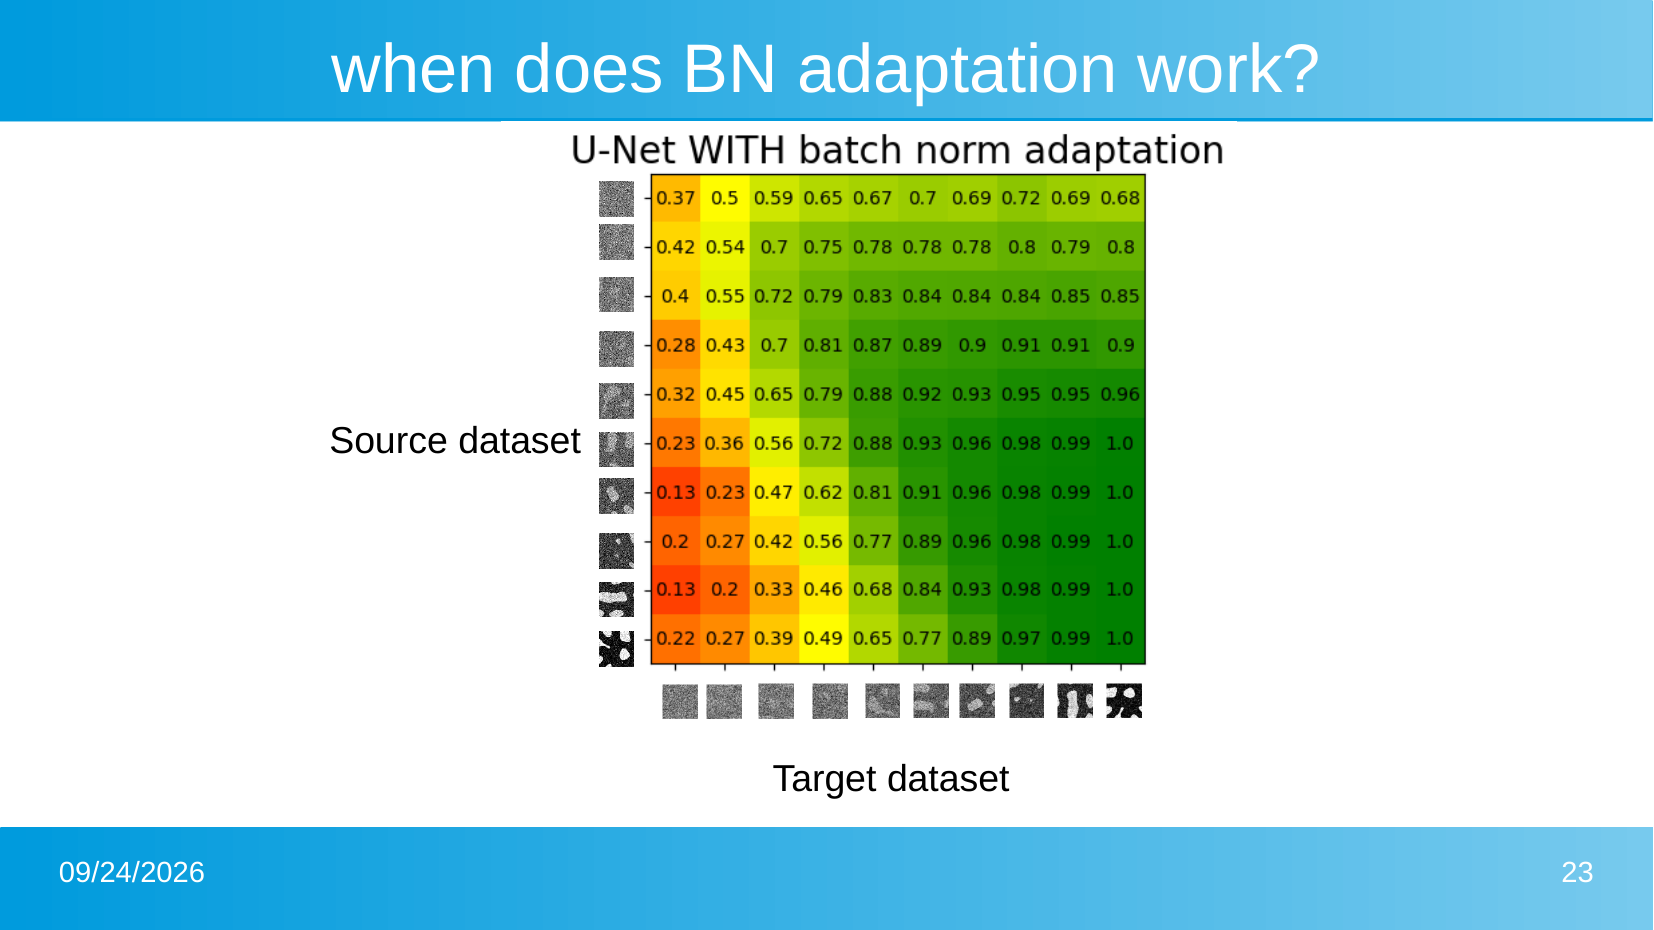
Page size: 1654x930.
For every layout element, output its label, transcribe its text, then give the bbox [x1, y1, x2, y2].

picture [501, 470, 637, 812]
text_box Target dataset [757, 749, 1058, 849]
picture [599, 478, 634, 514]
picture [599, 631, 634, 667]
picture [1106, 683, 1142, 718]
picture [599, 533, 634, 569]
picture [599, 331, 634, 367]
picture [812, 683, 848, 719]
picture [1057, 683, 1093, 718]
picture [758, 684, 794, 719]
picture [706, 684, 742, 719]
picture [599, 383, 634, 419]
text_box [511, 172, 1178, 822]
picture [959, 683, 995, 719]
picture [662, 684, 698, 719]
picture [599, 224, 634, 260]
text_box Source dataset [314, 412, 597, 470]
picture [599, 582, 634, 617]
picture [599, 432, 634, 467]
picture [865, 683, 900, 719]
title when does BN adaptation work? [58, 29, 1594, 108]
picture [599, 277, 634, 312]
picture [913, 683, 949, 719]
picture [599, 181, 634, 217]
picture [501, 122, 1237, 812]
picture [1009, 683, 1044, 718]
